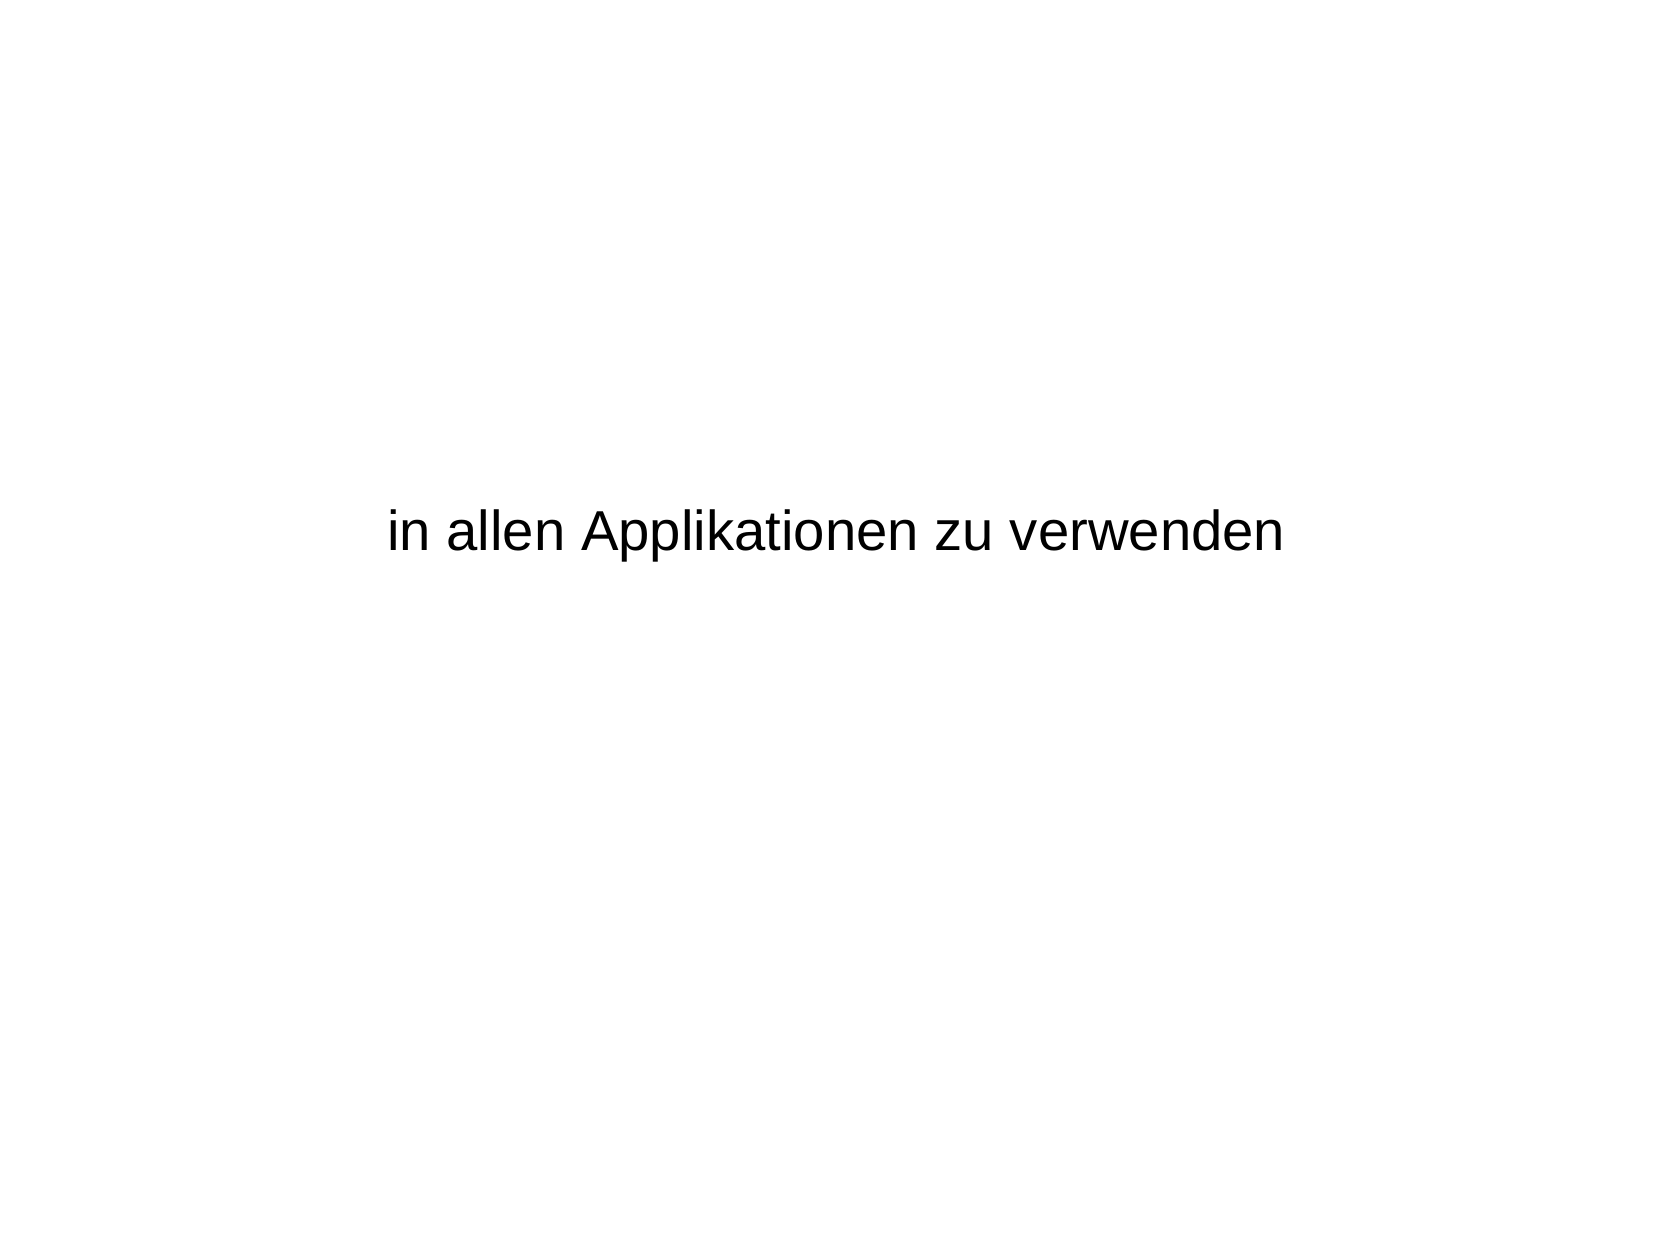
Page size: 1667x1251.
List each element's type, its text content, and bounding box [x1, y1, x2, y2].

subtitle in allen Applikationen zu verwenden [0, 502, 1667, 864]
